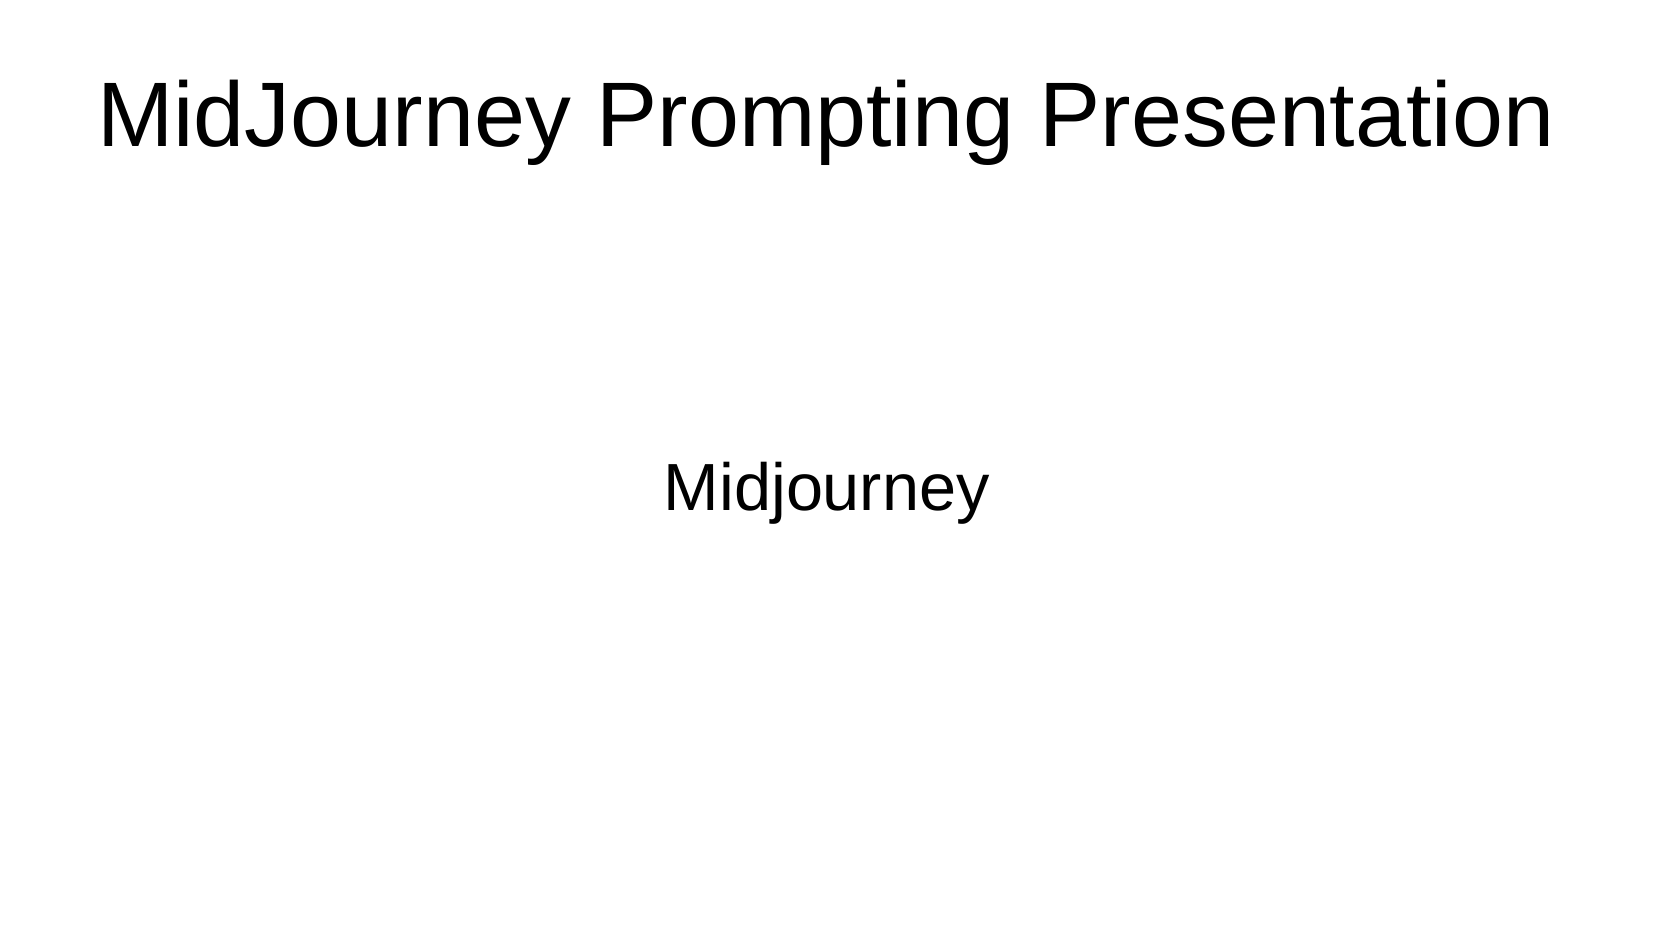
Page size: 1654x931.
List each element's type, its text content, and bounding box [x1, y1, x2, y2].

title MidJourney Prompting Presentation [82, 37, 1571, 193]
subtitle Midjourney [82, 217, 1571, 758]
